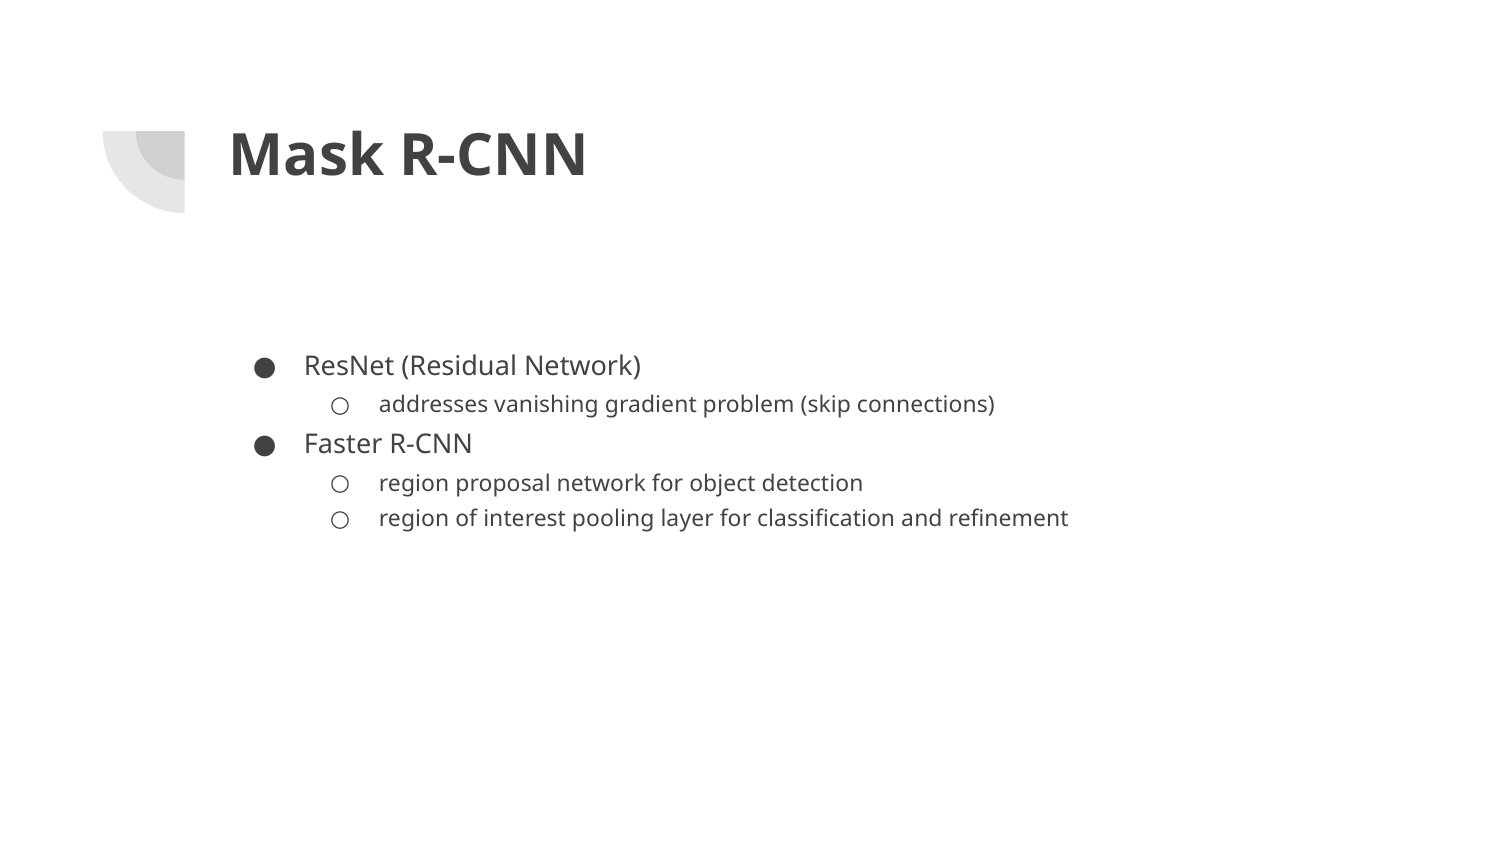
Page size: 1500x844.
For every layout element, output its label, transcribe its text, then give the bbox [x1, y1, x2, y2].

list ResNet (Residual Network) addresses vanishing gradient problem (skip connections) Faster R-CNN region proposal network for object detection region of interest pooling layer for classification and refinement [213, 326, 1368, 744]
title Mask R-CNN [213, 98, 1368, 263]
